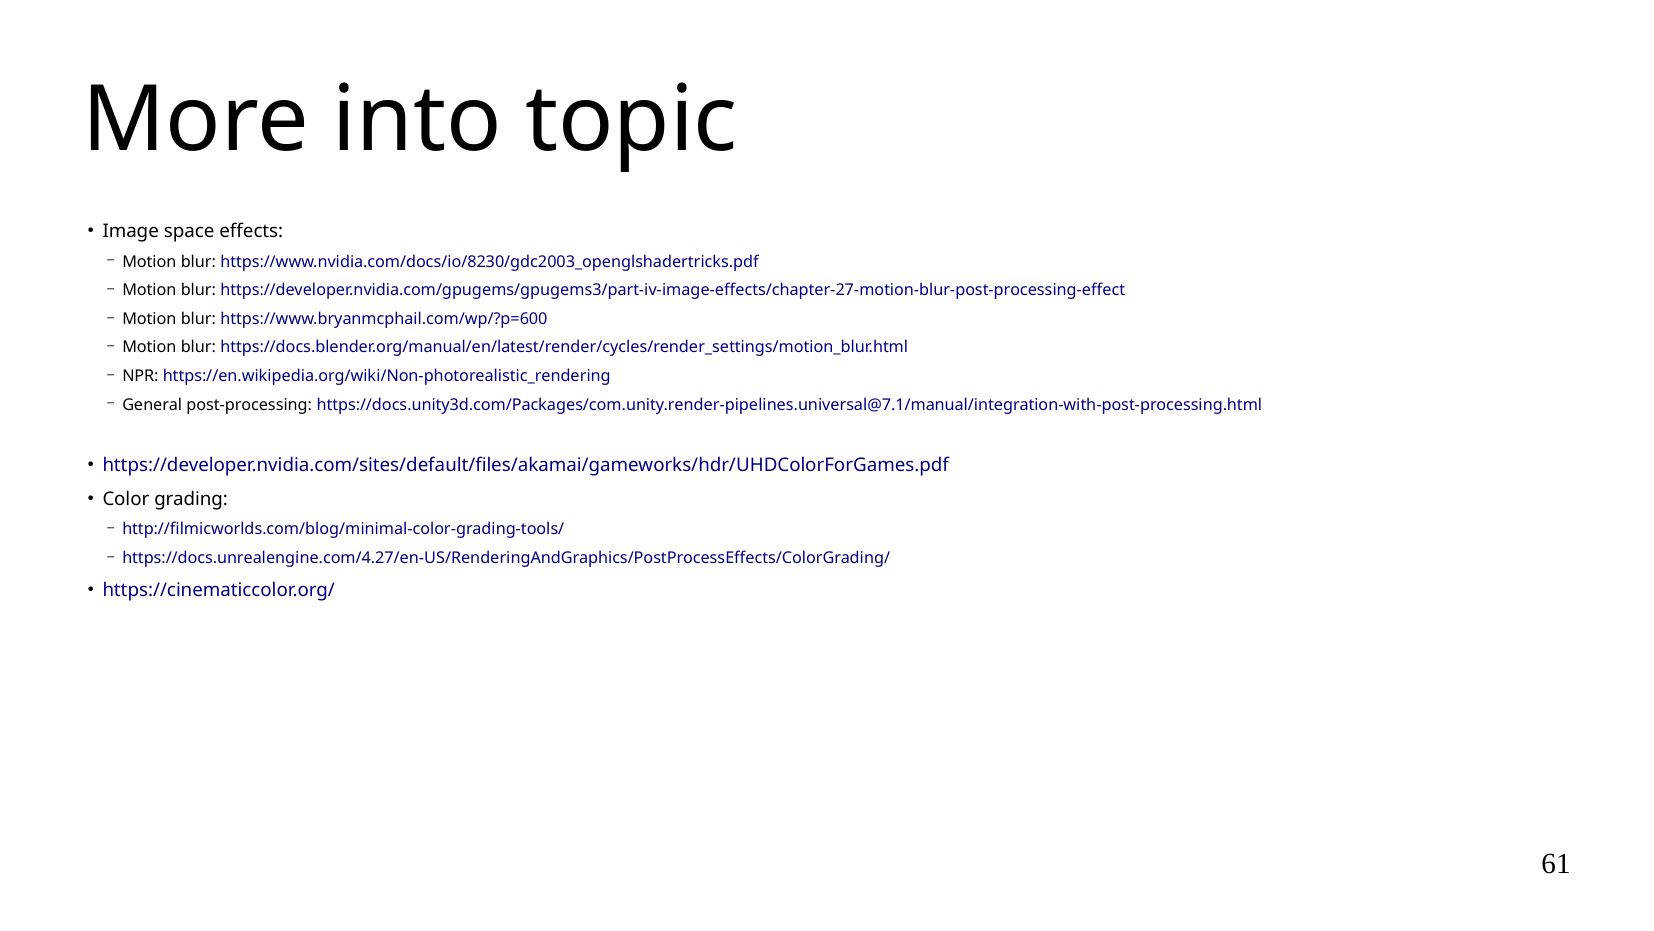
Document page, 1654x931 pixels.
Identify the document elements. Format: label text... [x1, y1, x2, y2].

title More into topic [82, 37, 1571, 193]
list Image space effects: Motion blur: https://www.nvidia.com/docs/io/8230/gdc2003_openglshadertricks.pdf Motion blur: https://developer.nvidia.com/gpugems/gpugems3/part-iv-image-effects/chapter-27-motion-blur-post-processing-effect Motion blur: https://www.bryanmcphail.com/wp/?p=600 Motion blur: https://docs.blender.org/manual/en/latest/render/cycles/render_settings/motion_blur.html NPR: https://en.wikipedia.org/wiki/Non-photorealistic_rendering General post-processing: https://docs.unity3d.com/Packages/com.unity.render-pipelines.universal@7.1/manual/integration-with-post-processing.html https://developer.nvidia.com/sites/default/files/akamai/gameworks/hdr/UHDColorForGames.pdf Color grading: http://filmicworlds.com/blog/minimal-color-grading-tools/ https://docs.unrealengine.com/4.27/en-US/RenderingAndGraphics/PostProcessEffects/ColorGrading/ https://cinematiccolor.org/ [82, 217, 1571, 616]
